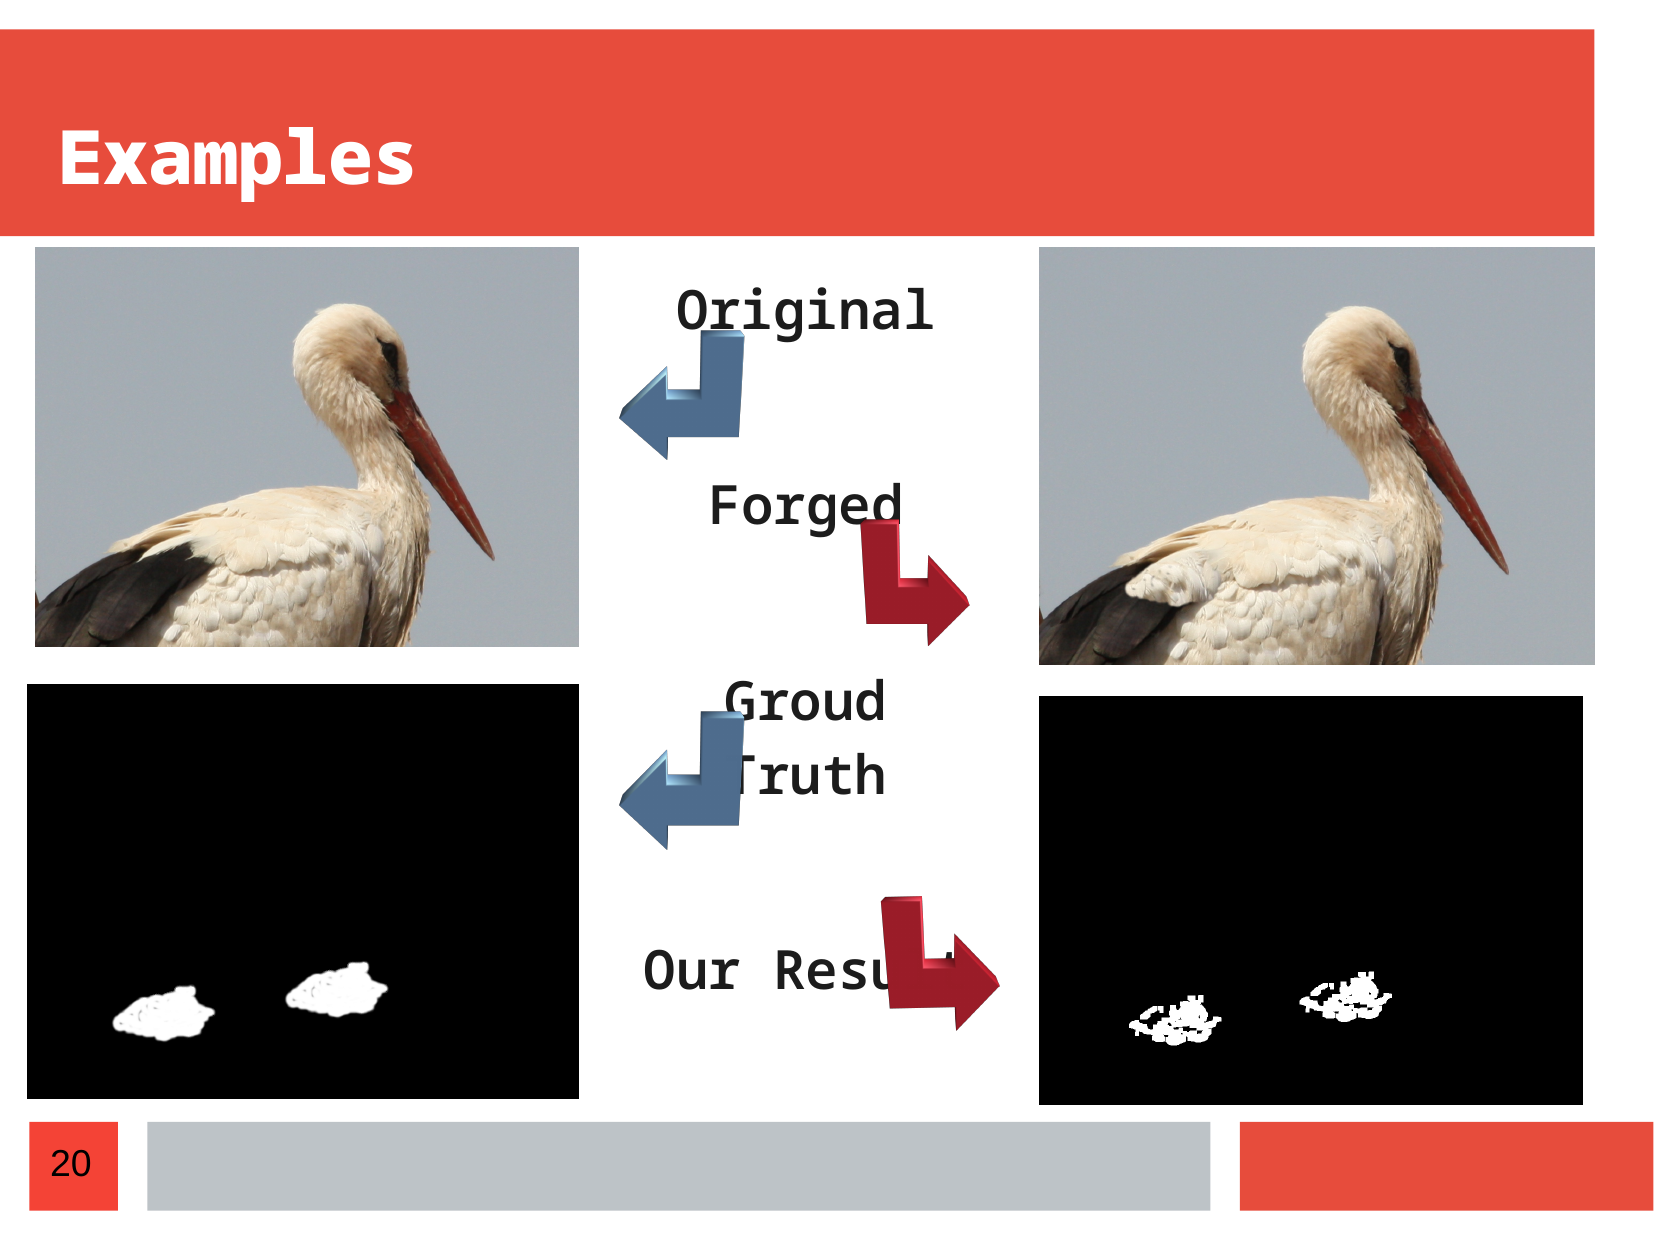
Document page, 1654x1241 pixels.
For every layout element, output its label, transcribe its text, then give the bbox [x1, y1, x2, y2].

picture [1039, 247, 1595, 665]
list Original Forged Groud Truth Our Result [637, 271, 975, 1016]
title Examples [58, 58, 1595, 207]
picture [27, 684, 579, 1099]
picture [1039, 696, 1583, 1105]
picture [35, 247, 579, 647]
text_box <number> [35, 1134, 665, 1205]
